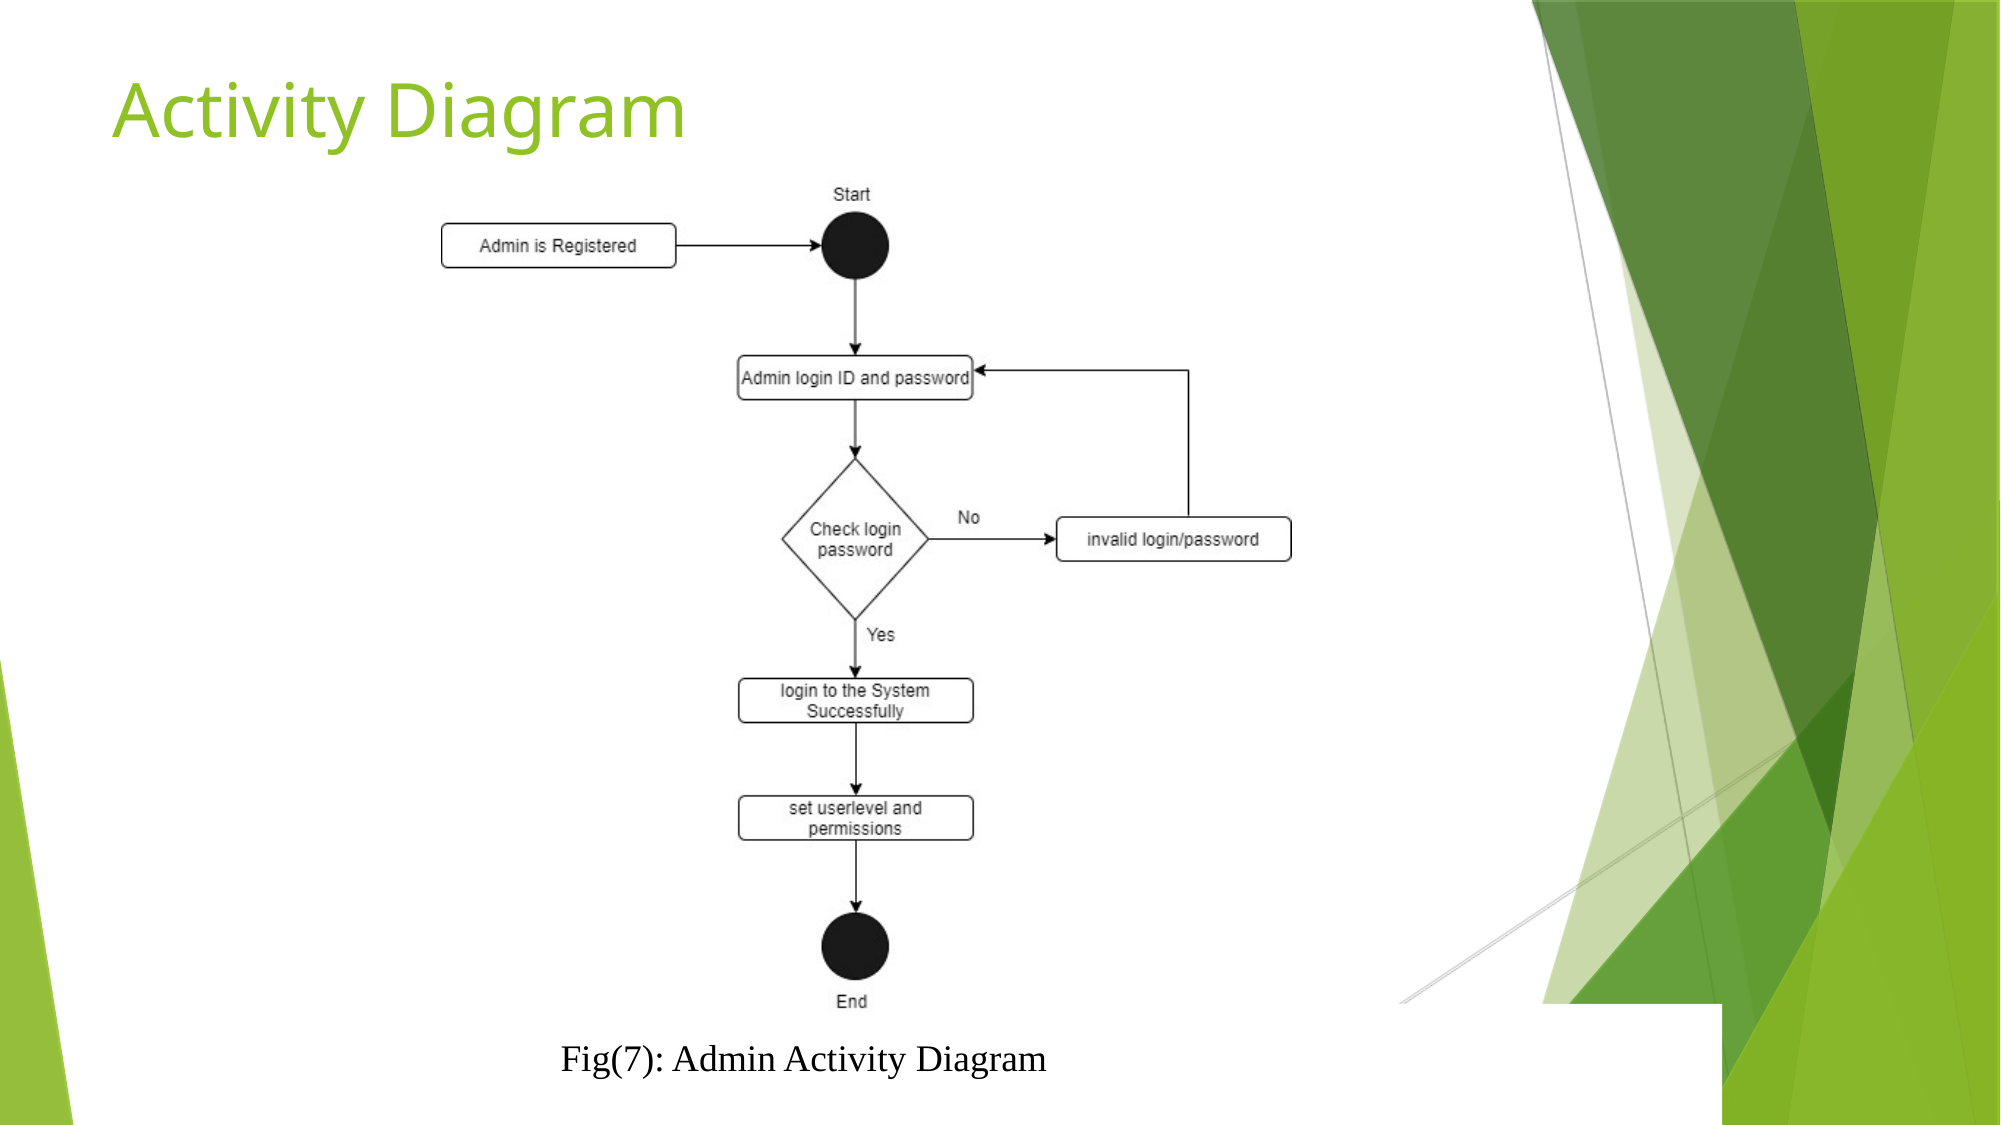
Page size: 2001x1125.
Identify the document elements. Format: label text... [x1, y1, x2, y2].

title Activity Diagram [97, 55, 908, 304]
picture [441, 179, 1292, 1017]
text_box Fig(7): Admin Activity Diagram [545, 1003, 1723, 1125]
